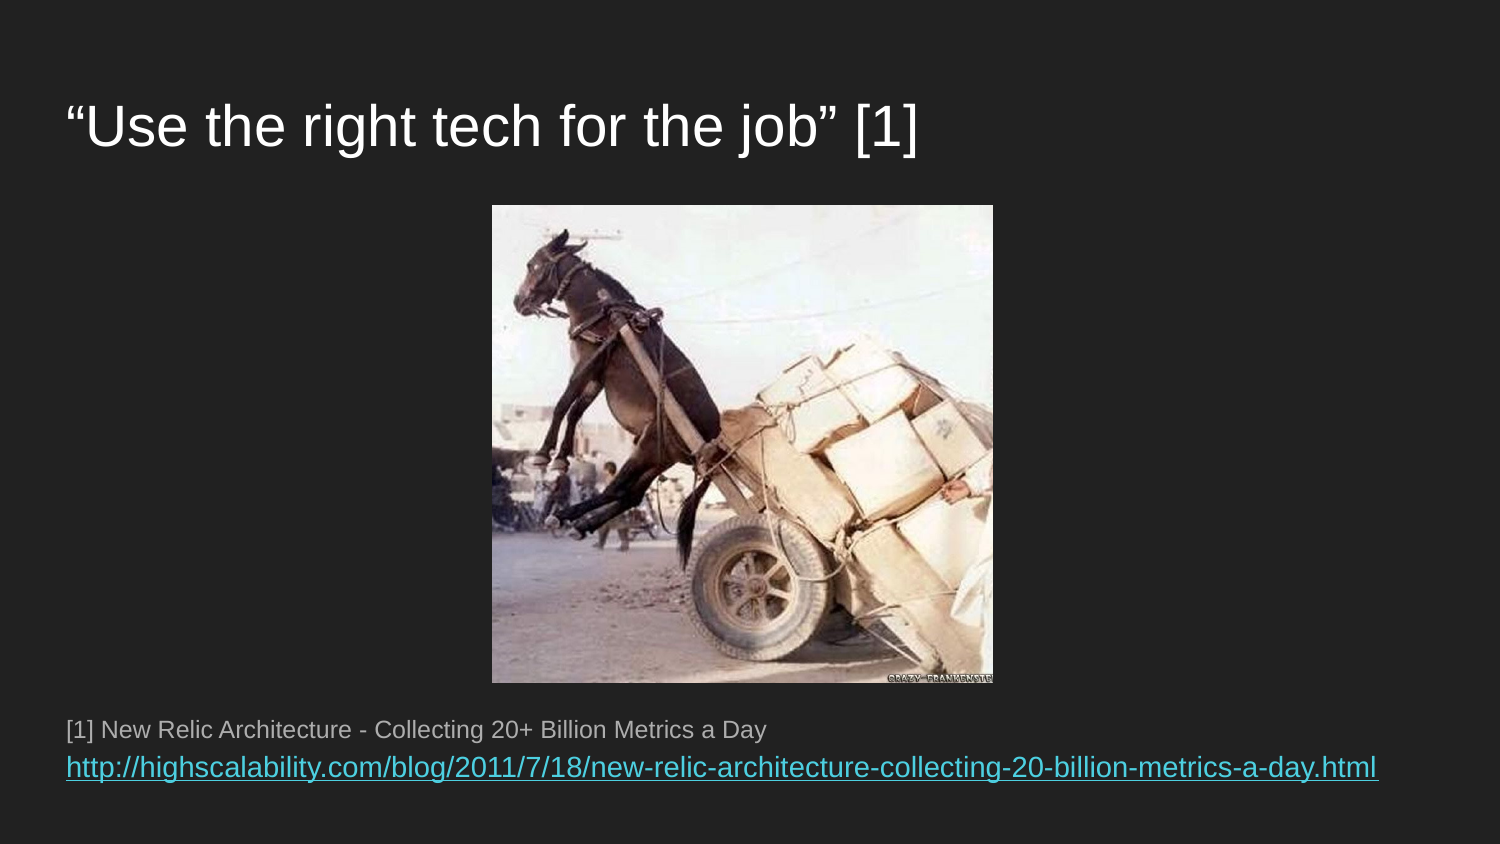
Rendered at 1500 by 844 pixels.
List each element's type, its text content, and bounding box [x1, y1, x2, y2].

list [1] New Relic Architecture - Collecting 20+ Billion Metrics a Day http://highscalability.com/blog/2011/7/18/new-relic-architecture-collecting-20-billion-metrics-a-day.html [51, 694, 1434, 794]
picture [492, 205, 993, 683]
title “Use the right tech for the job” [1] [51, 72, 1449, 167]
